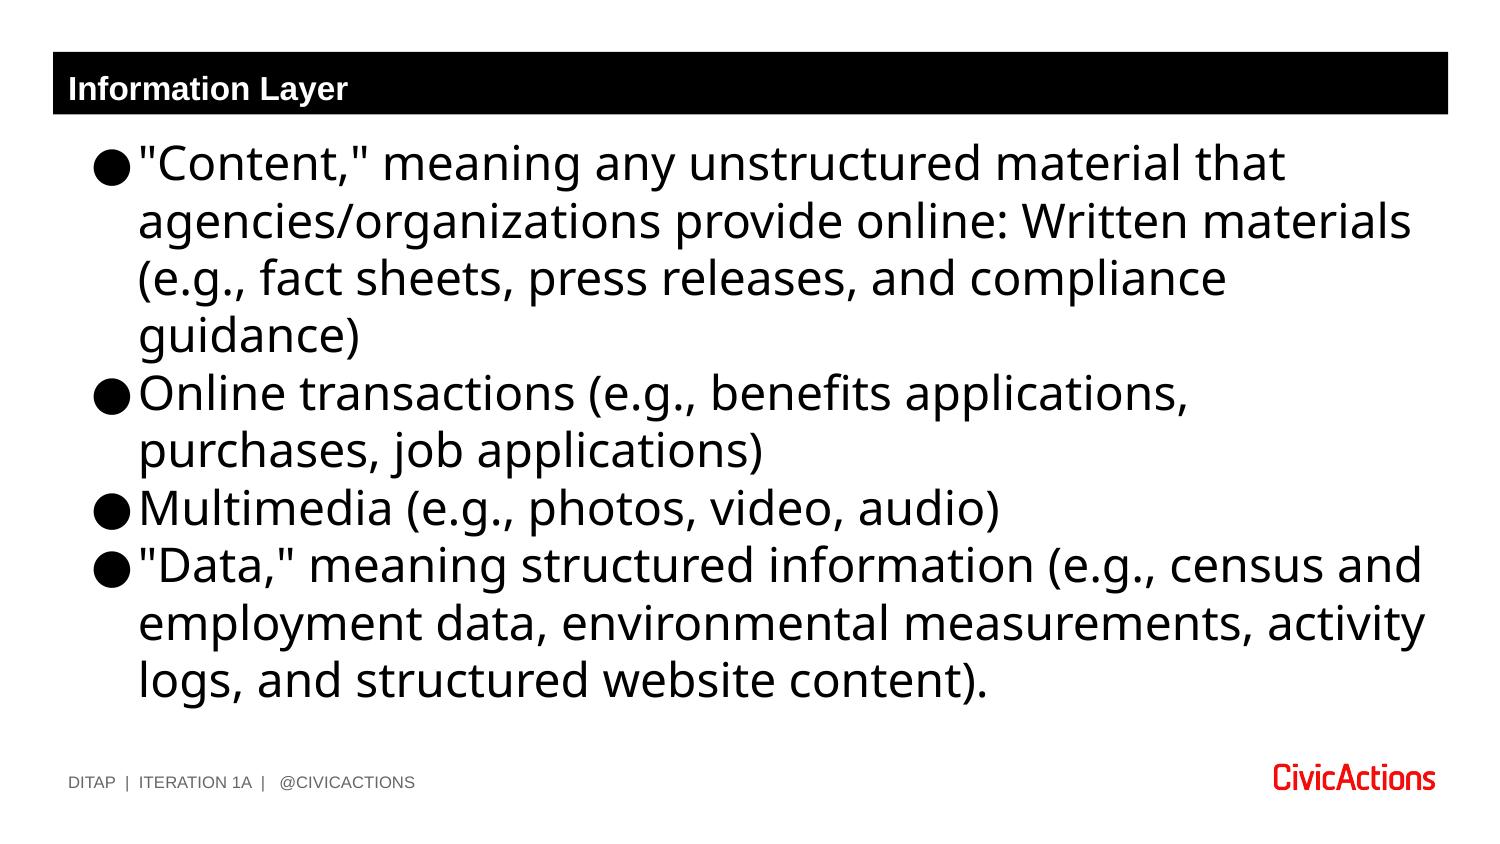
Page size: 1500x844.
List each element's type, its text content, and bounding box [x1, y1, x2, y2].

picture [1271, 758, 1438, 795]
list "Content," meaning any unstructured material that agencies/organizations provide online: Written materials (e.g., fact sheets, press releases, and compliance guidance) Online transactions (e.g., benefits applications, purchases, job applications) Multimedia (e.g., photos, video, audio) "Data," meaning structured information (e.g., census and employment data, environmental measurements, activity logs, and structured website content). [53, 123, 1449, 605]
title Information Layer [53, 51, 1449, 115]
